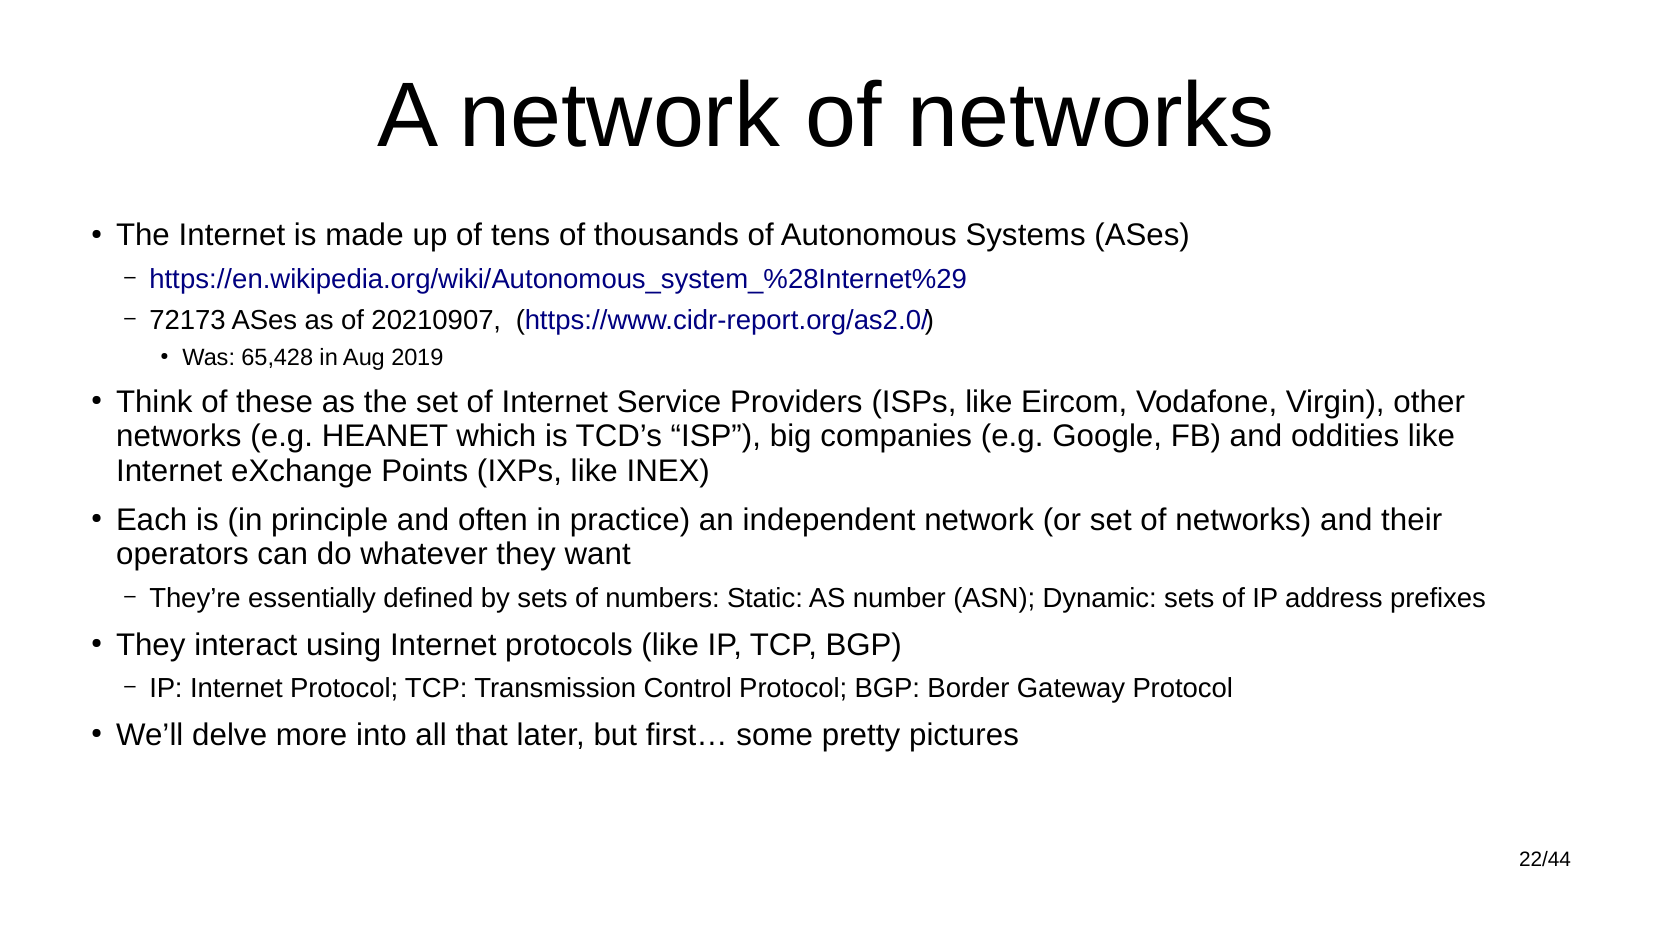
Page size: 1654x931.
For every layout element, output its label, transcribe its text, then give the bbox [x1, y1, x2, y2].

list The Internet is made up of tens of thousands of Autonomous Systems (ASes) https://en.wikipedia.org/wiki/Autonomous_system_%28Internet%29 72173 ASes as of 20210907, (https://www.cidr-report.org/as2.0/) Was: 65,428 in Aug 2019 Think of these as the set of Internet Service Providers (ISPs, like Eircom, Vodafone, Virgin), other networks (e.g. HEANET which is TCD’s “ISP”), big companies (e.g. Google, FB) and oddities like Internet eXchange Points (IXPs, like INEX) Each is (in principle and often in practice) an independent network (or set of networks) and their operators can do whatever they want They’re essentially defined by sets of numbers: Static: AS number (ASN); Dynamic: sets of IP address prefixes They interact using Internet protocols (like IP, TCP, BGP) IP: Internet Protocol; TCP: Transmission Control Protocol; BGP: Border Gateway Protocol We’ll delve more into all that later, but first… some pretty pictures [82, 217, 1571, 758]
title A network of networks [82, 37, 1571, 193]
